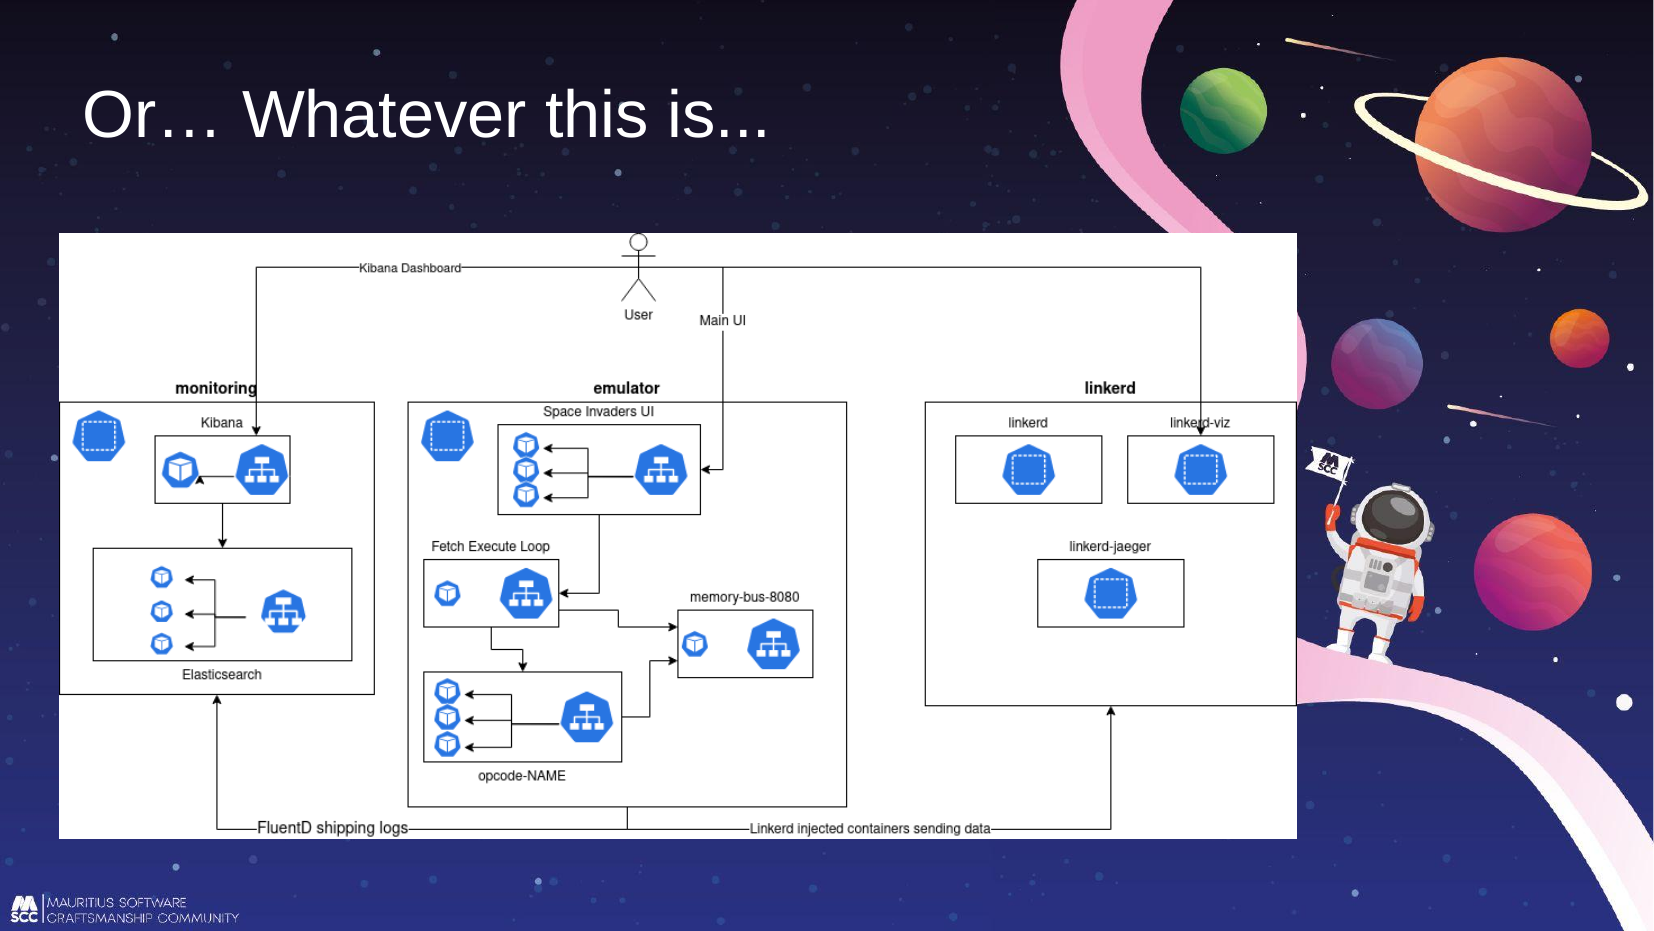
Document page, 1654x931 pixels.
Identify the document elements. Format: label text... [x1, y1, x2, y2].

picture [0, 0, 1654, 931]
title Or… Whatever this is... [82, 37, 1571, 193]
